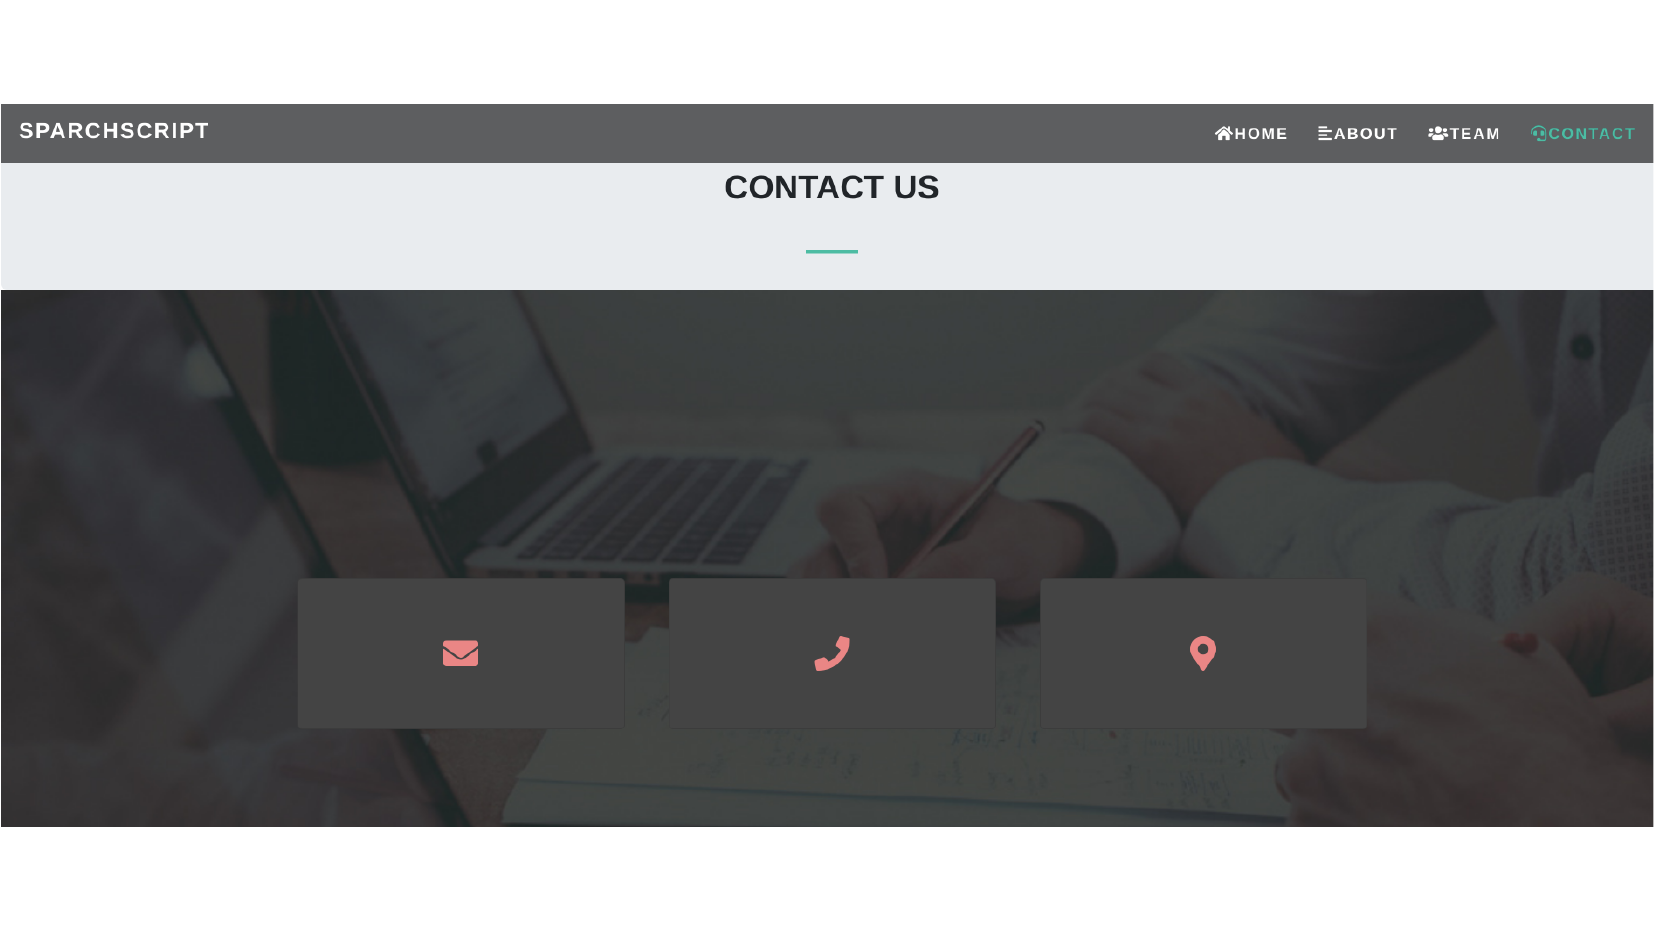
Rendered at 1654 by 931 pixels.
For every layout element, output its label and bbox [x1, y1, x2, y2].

picture [1, 104, 1654, 827]
